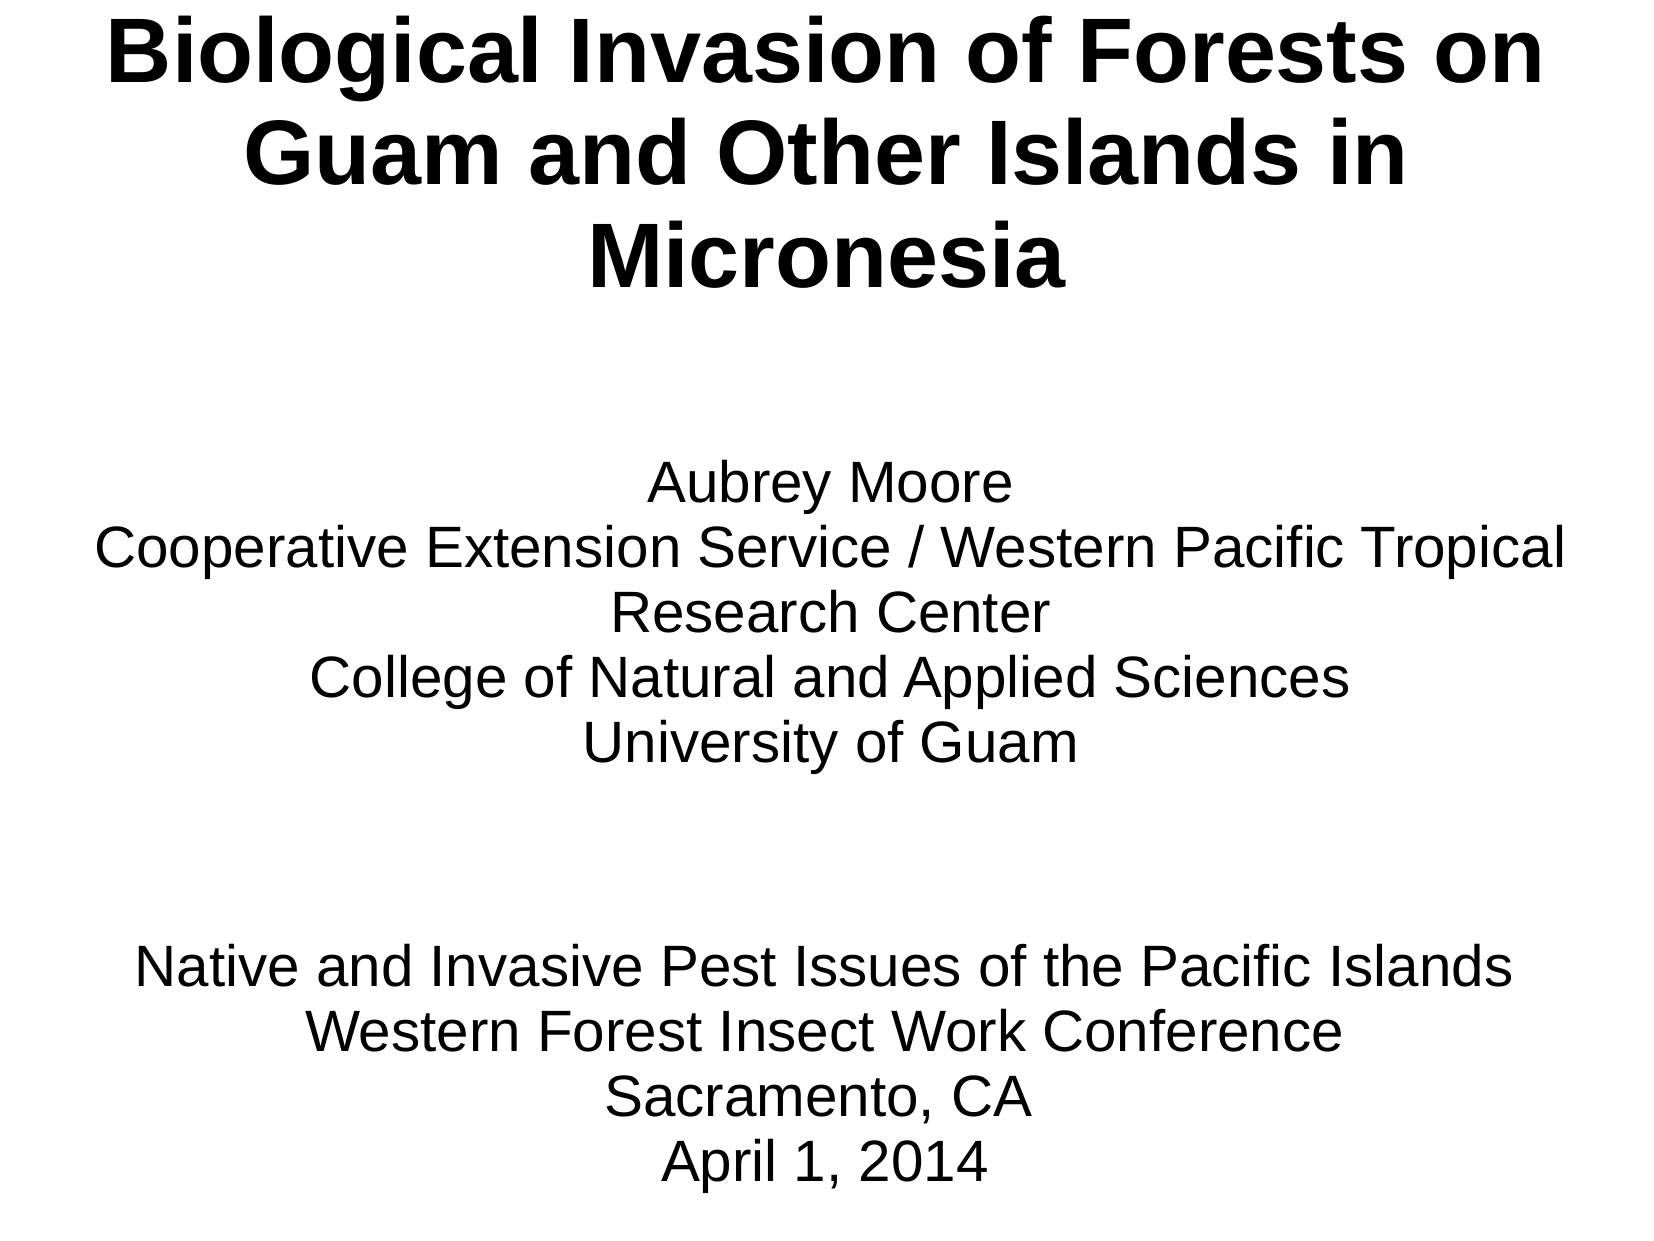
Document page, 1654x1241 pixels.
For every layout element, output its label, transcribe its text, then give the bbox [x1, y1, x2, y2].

title Biological Invasion of Forests on Guam and Other Islands in Micronesia [82, 0, 1571, 307]
text_box Native and Invasive Pest Issues of the Pacific Islands Western Forest Insect Work Conference Sacramento, CA April 1, 2014 [75, 926, 1576, 1201]
subtitle Aubrey Moore Cooperative Extension Service / Western Pacific Tropical Research Center College of Natural and Applied Sciences University of Guam [86, 450, 1576, 774]
